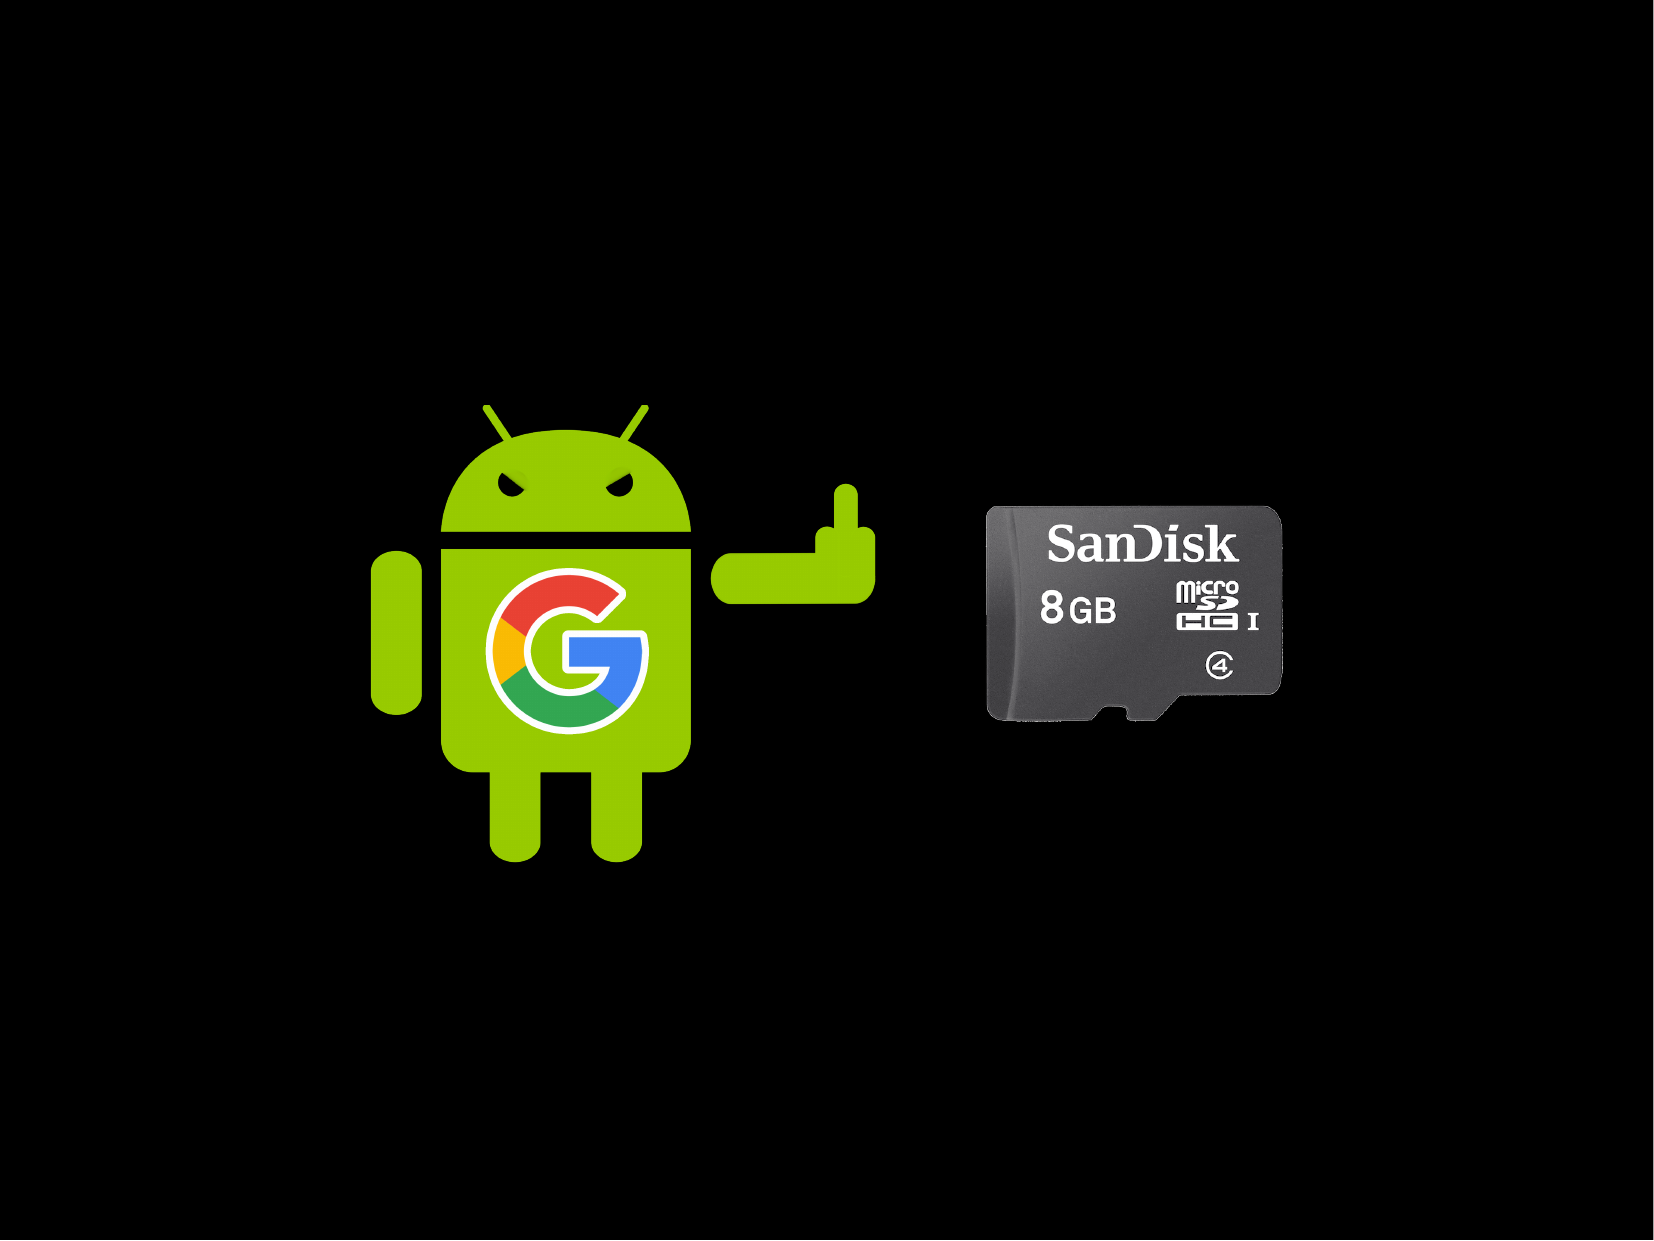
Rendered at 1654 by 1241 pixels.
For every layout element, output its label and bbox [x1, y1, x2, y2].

picture [985, 464, 1283, 762]
picture [370, 405, 876, 863]
